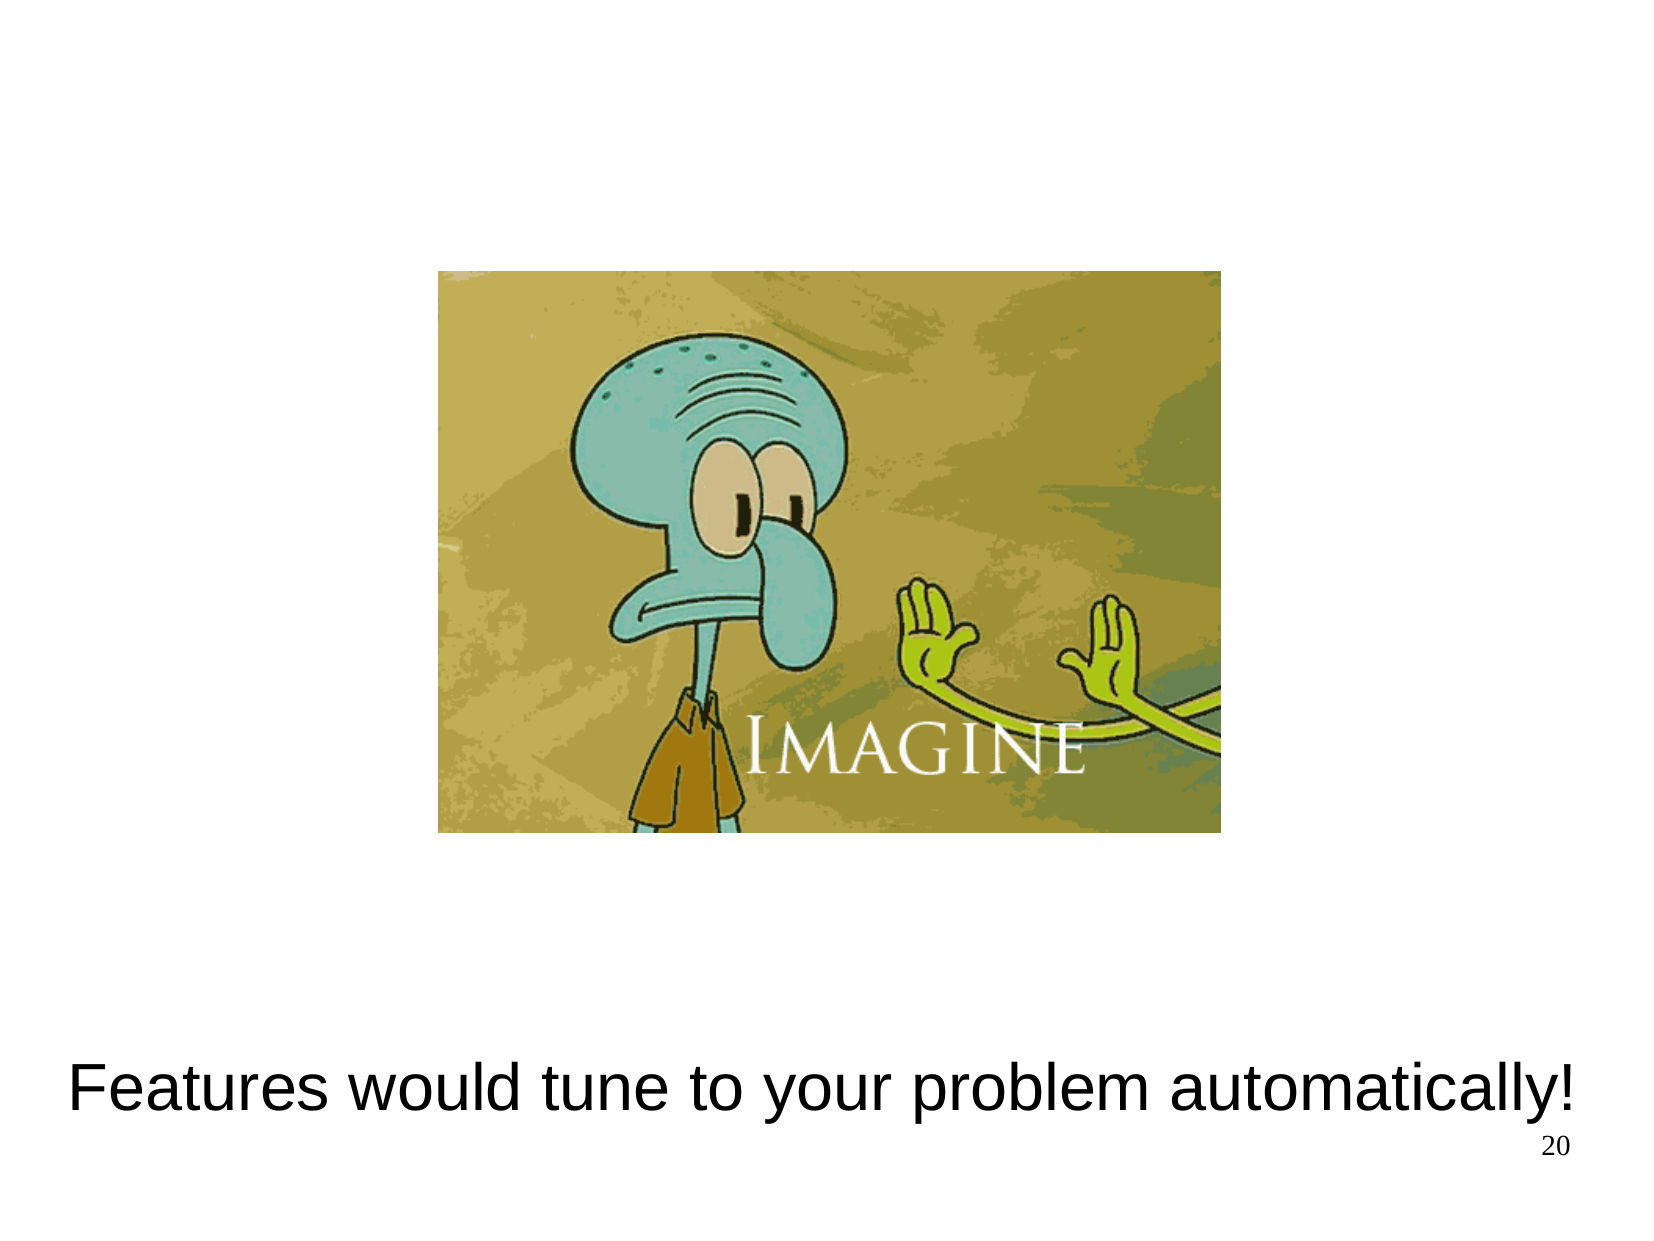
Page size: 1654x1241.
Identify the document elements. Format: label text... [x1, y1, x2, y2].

list Features would tune to your problem automatically! [0, 1050, 1654, 1241]
picture [438, 271, 1221, 833]
